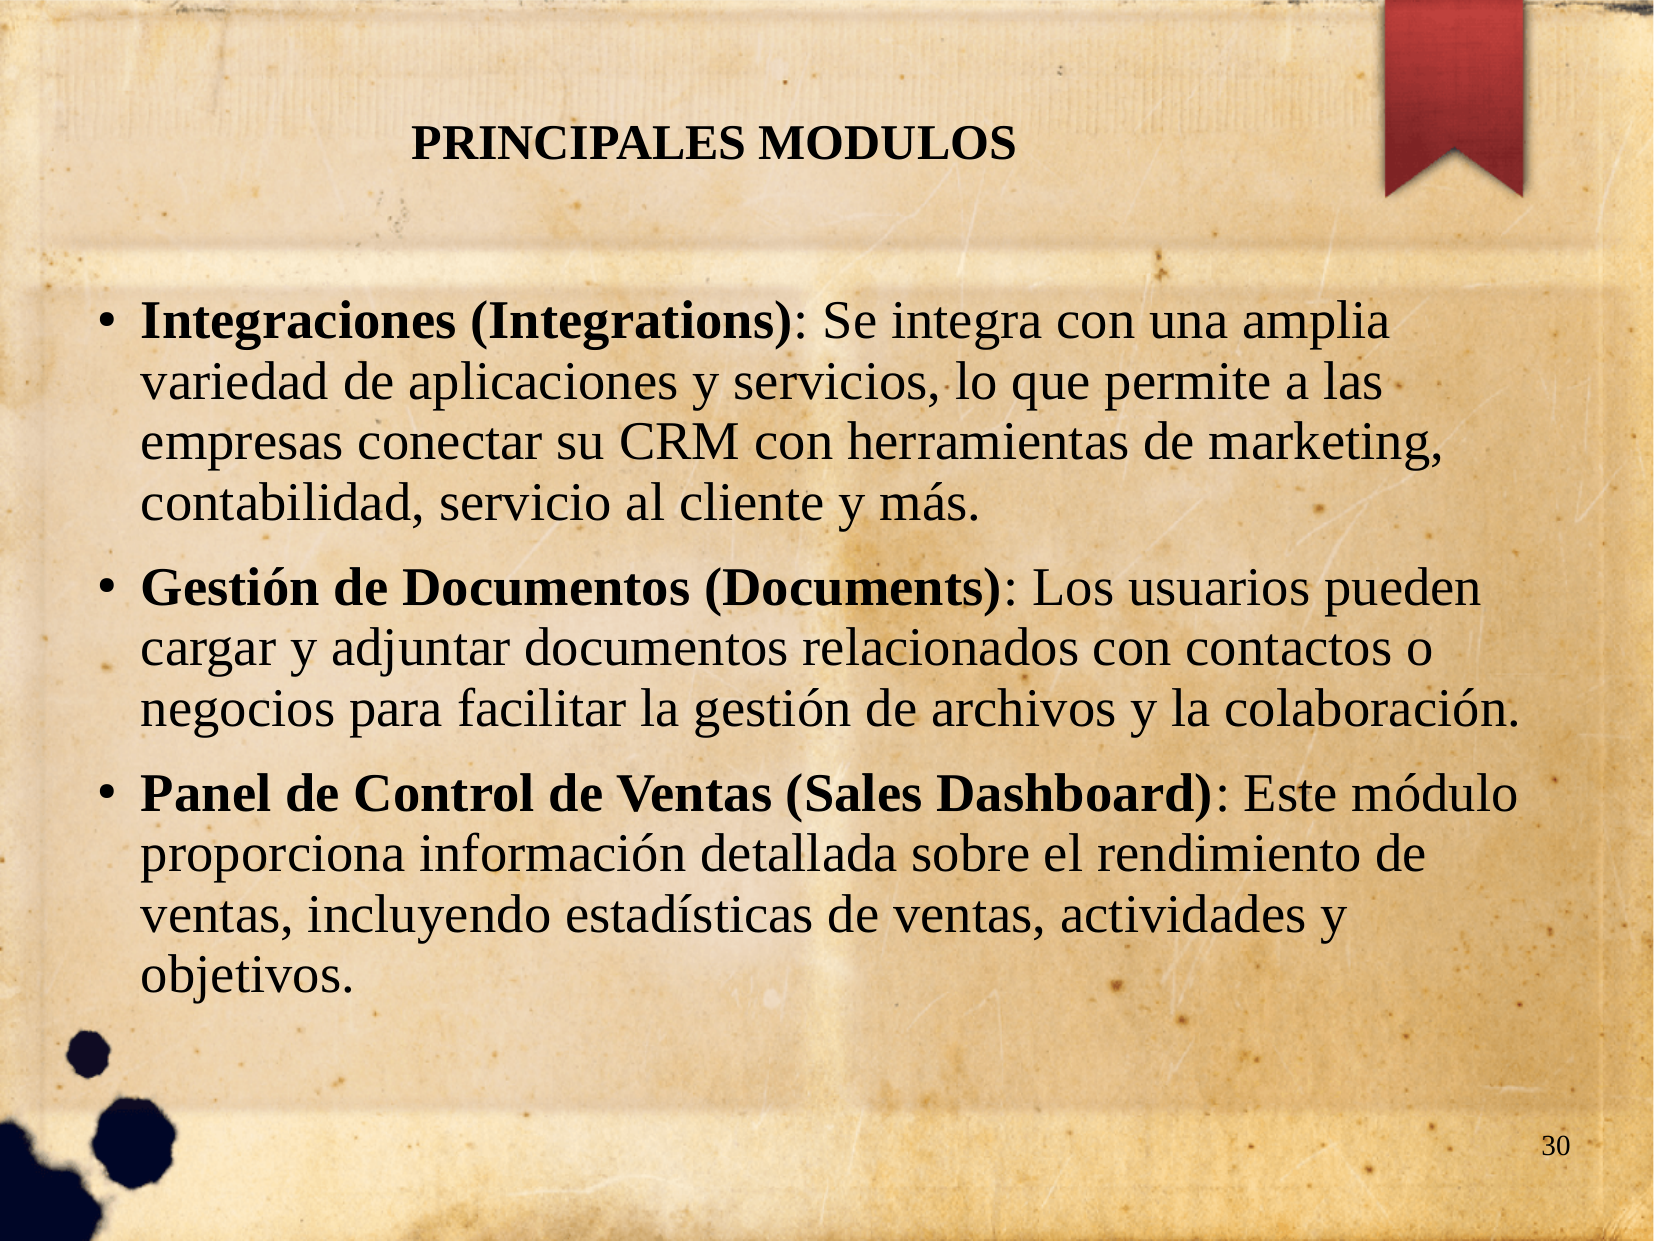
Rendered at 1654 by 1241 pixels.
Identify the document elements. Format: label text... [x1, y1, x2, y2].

list Integraciones (Integrations): Se integra con una amplia variedad de aplicaciones y servicios, lo que permite a las empresas conectar su CRM con herramientas de marketing, contabilidad, servicio al cliente y más. Gestión de Documentos (Documents): Los usuarios pueden cargar y adjuntar documentos relacionados con contactos o negocios para facilitar la gestión de archivos y la colaboración. Panel de Control de Ventas (Sales Dashboard): Este módulo proporciona información detallada sobre el rendimiento de ventas, incluyendo estadísticas de ventas, actividades y objetivos. [82, 290, 1538, 1010]
picture [0, 0, 1654, 1241]
title PRINCIPALES MODULOS [82, 49, 1347, 237]
